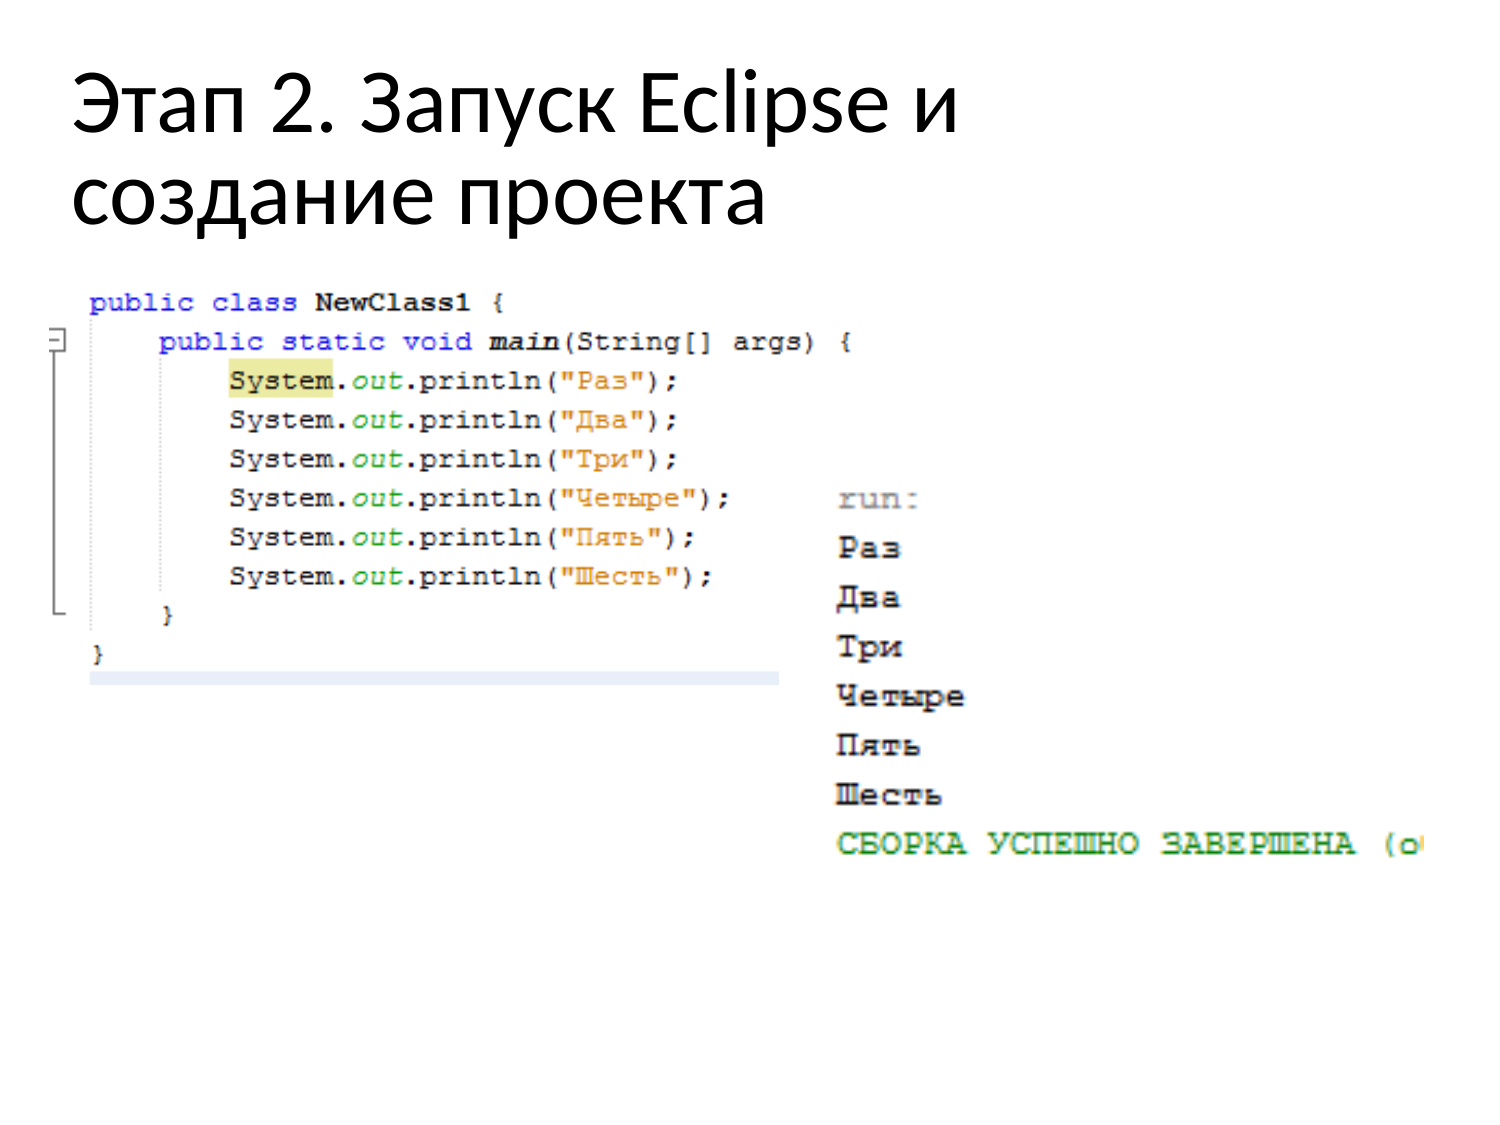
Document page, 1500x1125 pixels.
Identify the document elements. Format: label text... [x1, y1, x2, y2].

title Этап 2. Запуск Eclipse и создание проекта [71, 35, 1347, 277]
picture [49, 283, 1424, 960]
